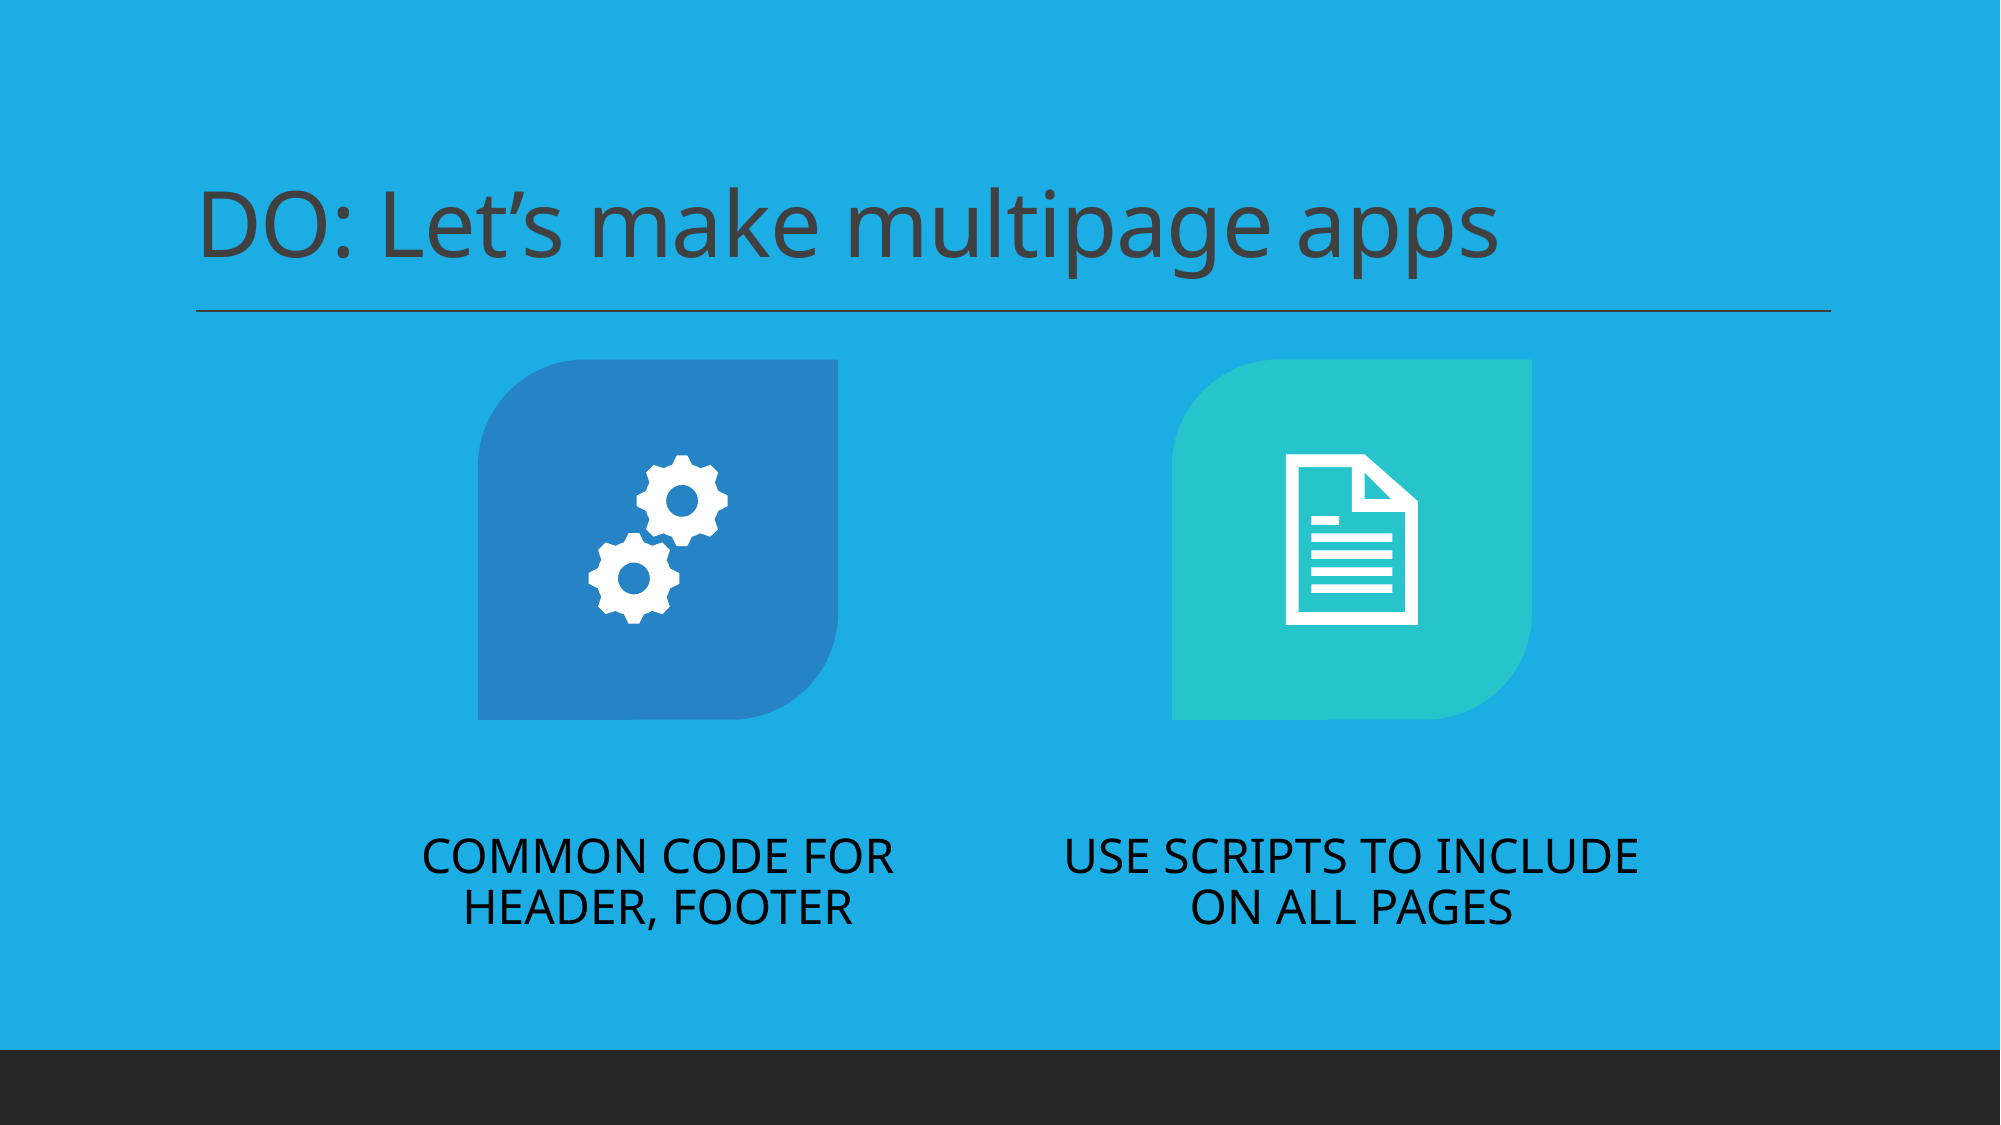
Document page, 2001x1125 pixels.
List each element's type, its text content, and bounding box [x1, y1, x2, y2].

text_box Use scripts to include on all pages [1056, 831, 1648, 951]
title DO: Let’s make multipage apps [180, 47, 1831, 286]
text_box Common code for header, footer [362, 831, 954, 951]
text_box [0, 0, 2000, 1125]
